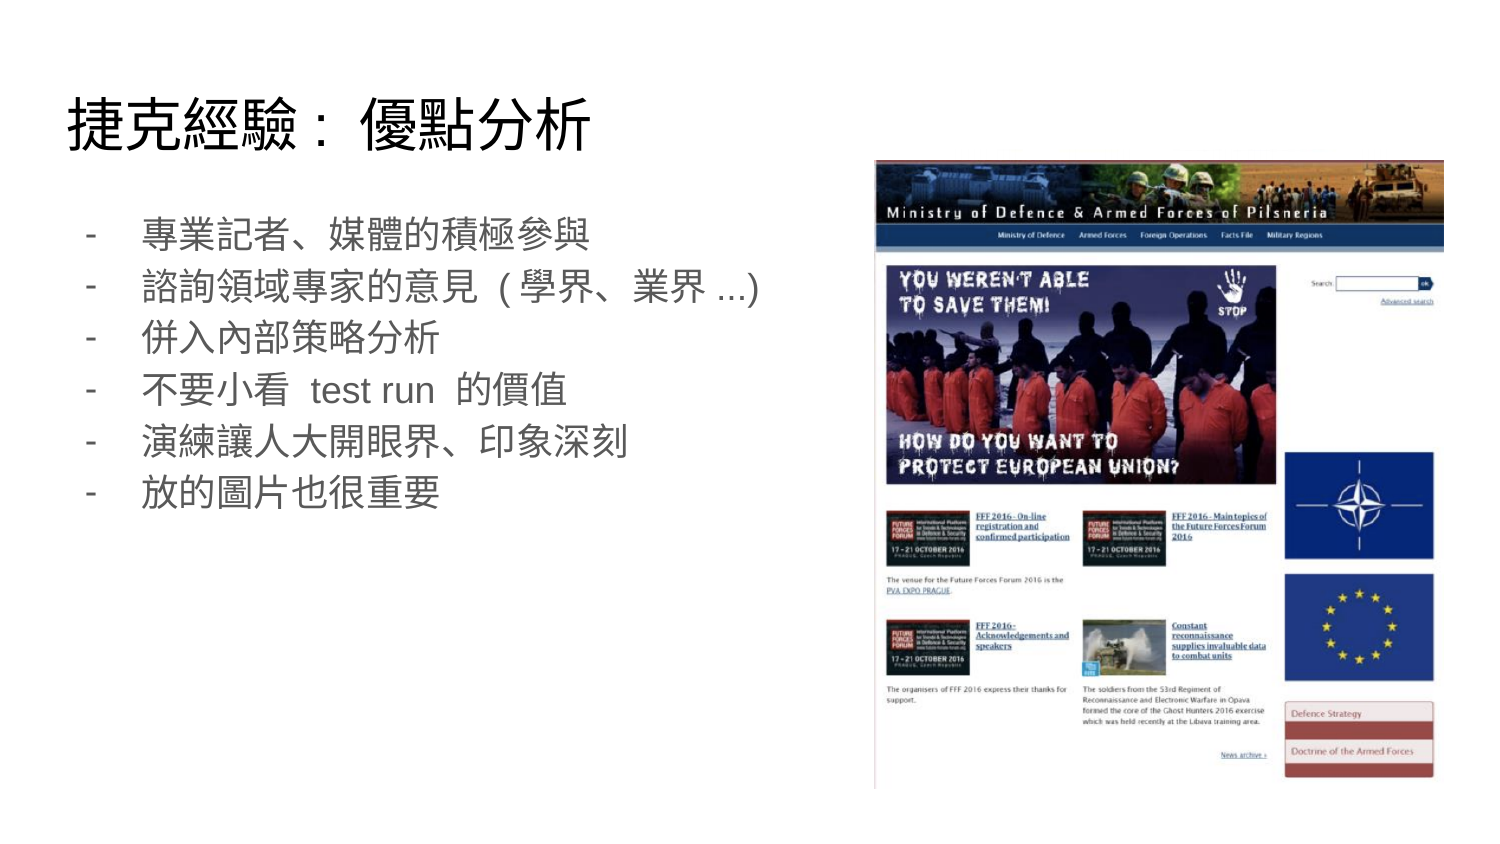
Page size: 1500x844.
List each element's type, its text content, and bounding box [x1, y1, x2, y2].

title 捷克經驗: 優點分析 [51, 72, 1449, 167]
list 專業記者、媒體的積極參與 諮詢領域專家的意見 (學界、業界...) 併入內部策略分析 不要小看 test run 的價值 演練讓人大開眼界、印象深刻 放的圖片也很重要 [51, 189, 867, 750]
picture [867, 149, 1449, 790]
